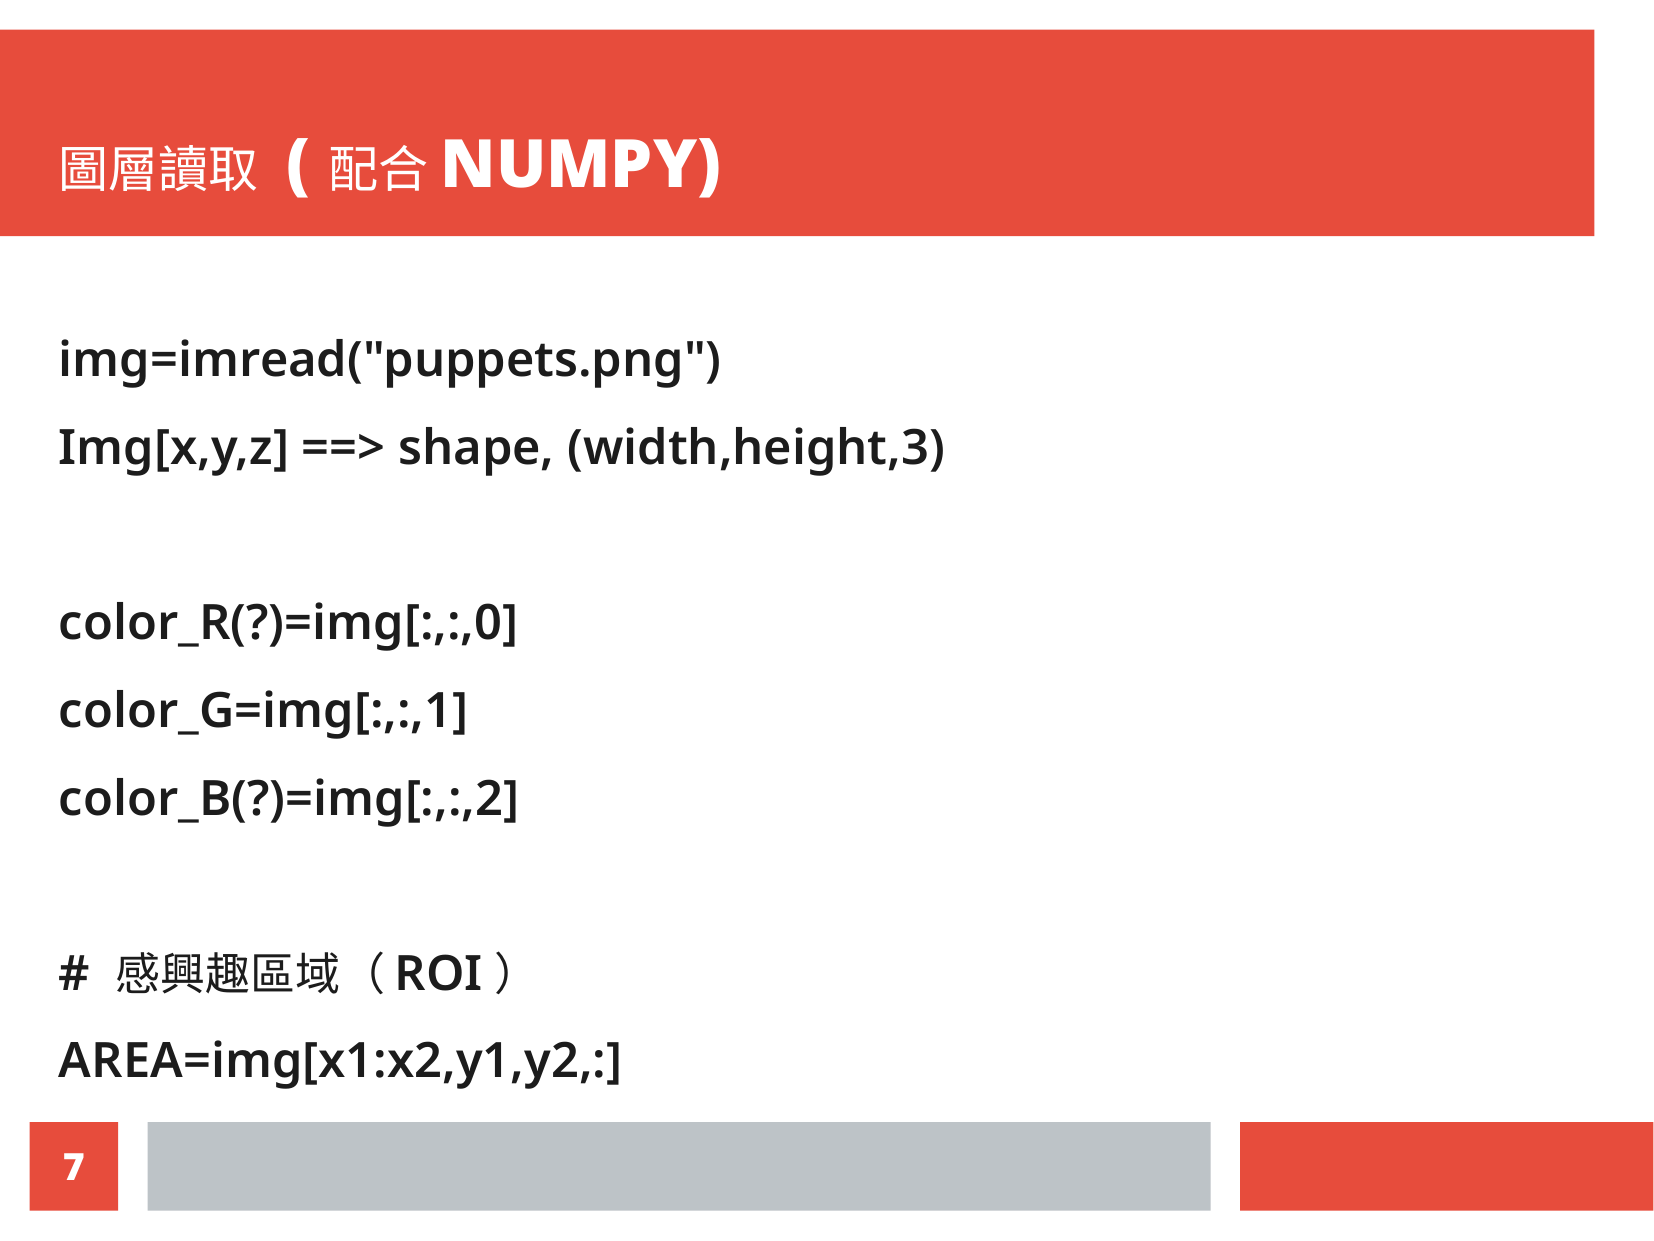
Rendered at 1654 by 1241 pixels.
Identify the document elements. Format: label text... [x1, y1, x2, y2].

list img=imread("puppets.png") Img[x,y,z] ==> shape, (width,height,3) color_R(?)=img[:,:,0] color_G=img[:,:,1] color_B(?)=img[:,:,2] # 感興趣區域（ROI） AREA=img[x1:x2,y1,y2,:] [59, 324, 1565, 1093]
title 圖層讀取 (配合NUMPY) [59, 59, 1595, 207]
